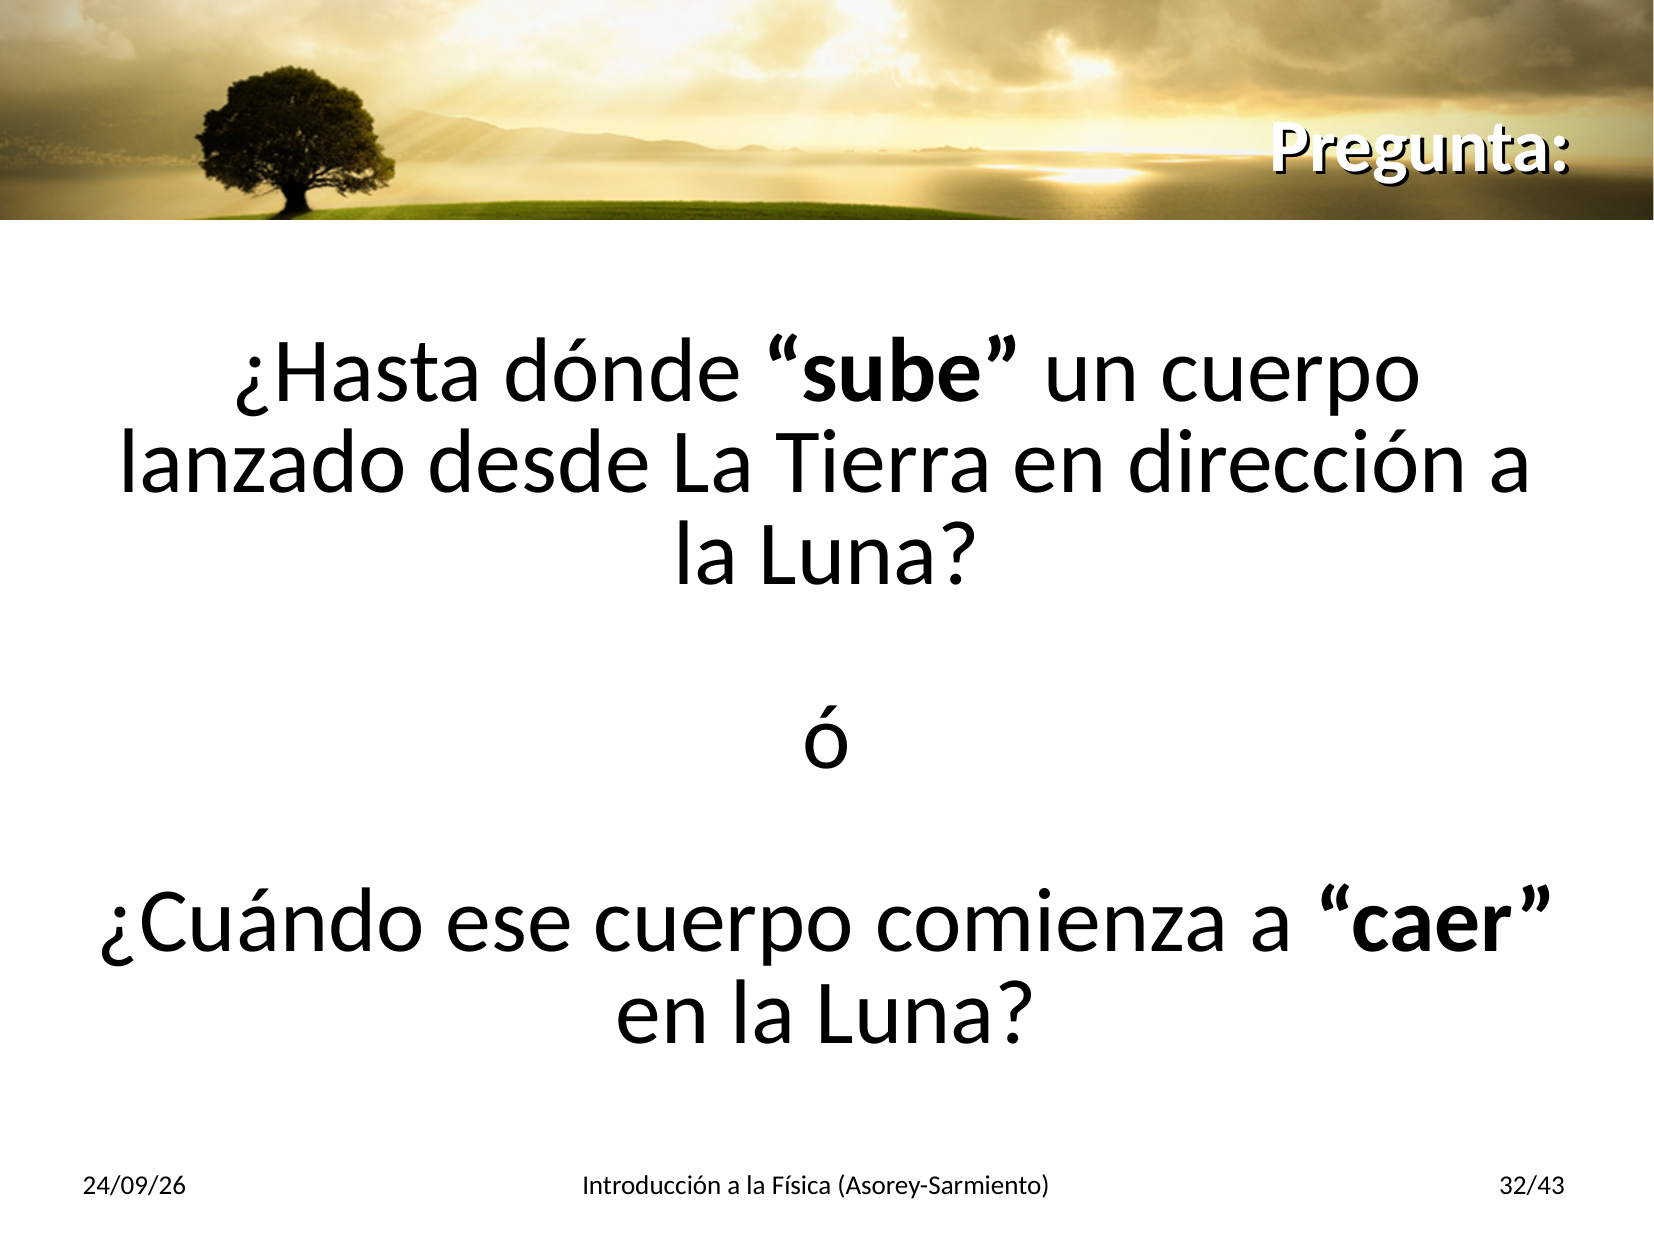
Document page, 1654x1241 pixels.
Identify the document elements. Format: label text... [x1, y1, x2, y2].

subtitle ¿Hasta dónde “sube” un cuerpo lanzado desde La Tierra en dirección a la Luna? ó ¿Cuándo ese cuerpo comienza a “caer” en la Luna? [82, 251, 1571, 1148]
picture [0, 0, 1654, 220]
title Pregunta: [82, 49, 1571, 251]
